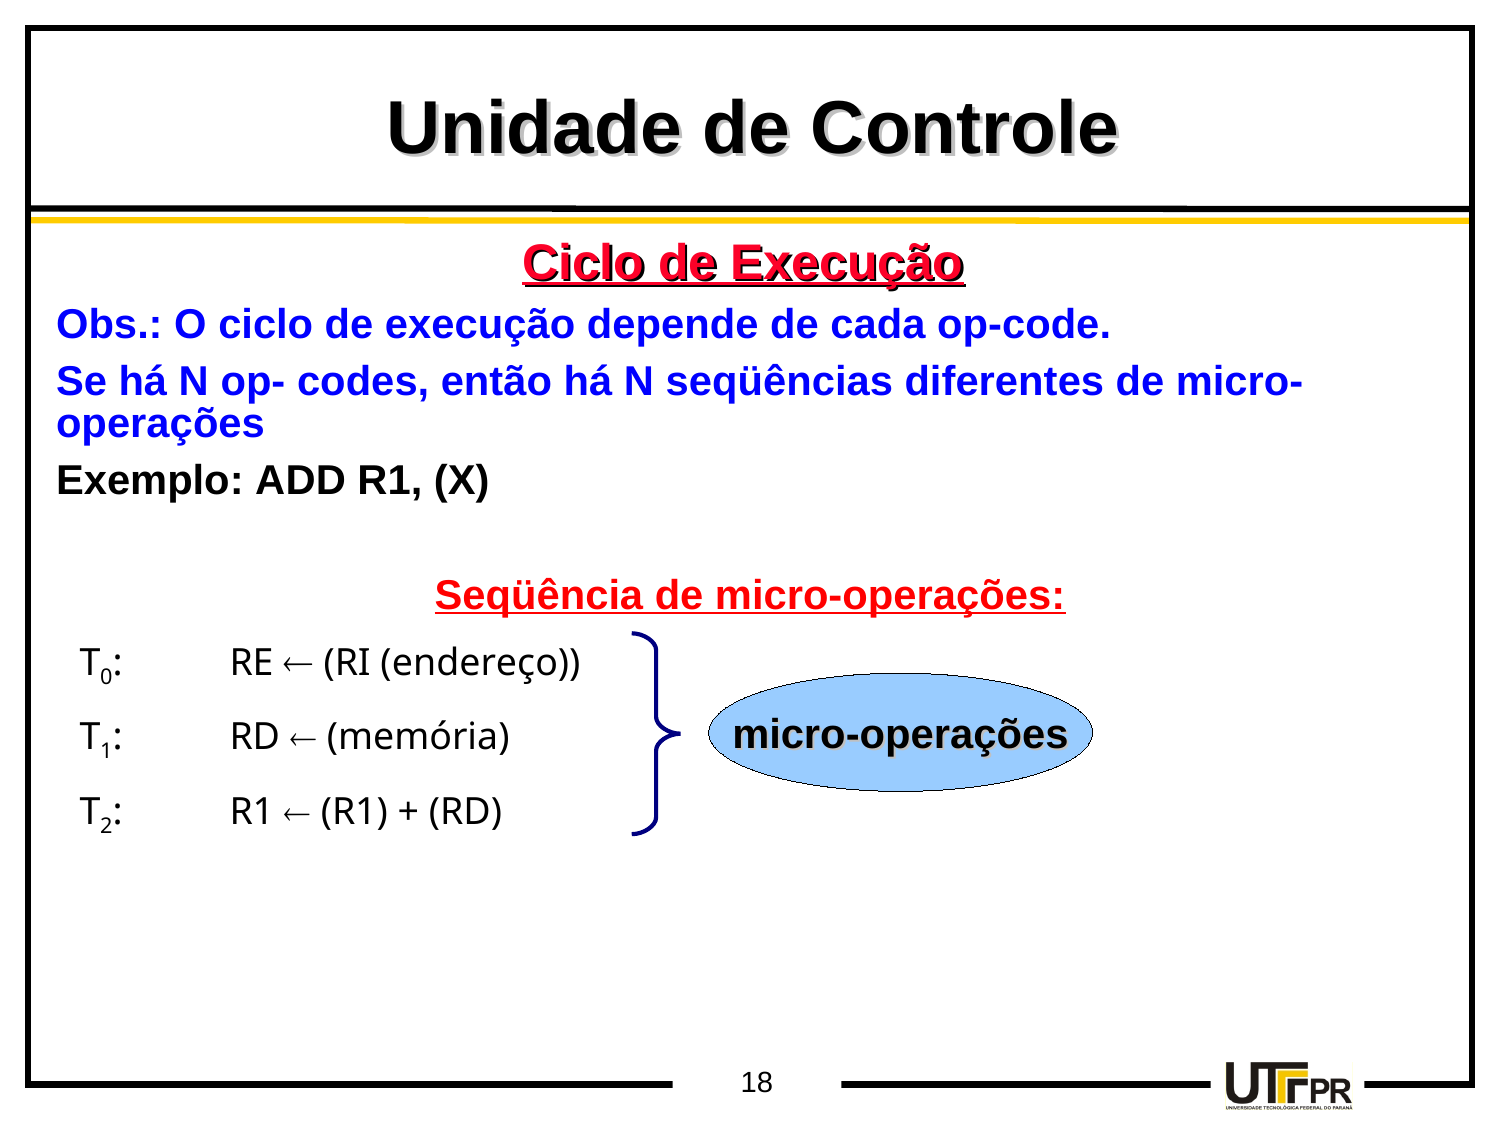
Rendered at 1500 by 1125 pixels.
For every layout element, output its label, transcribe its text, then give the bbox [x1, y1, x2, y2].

title Unidade de Controle [29, 85, 1477, 180]
text_box micro-operações [708, 673, 1093, 792]
picture [1225, 1062, 1353, 1110]
text_box T0: RE  (RI (endereço)) T1: RD  (memória) T2: R1  (R1) + (RD) [64, 629, 727, 846]
list Ciclo de Execução Obs.: O ciclo de execução depende de cada op-code. Se há N op- codes, então há N seqüências diferentes de micro-operações Exemplo: ADD R1, (X) Seqüência de micro-operações: [41, 231, 1459, 1045]
